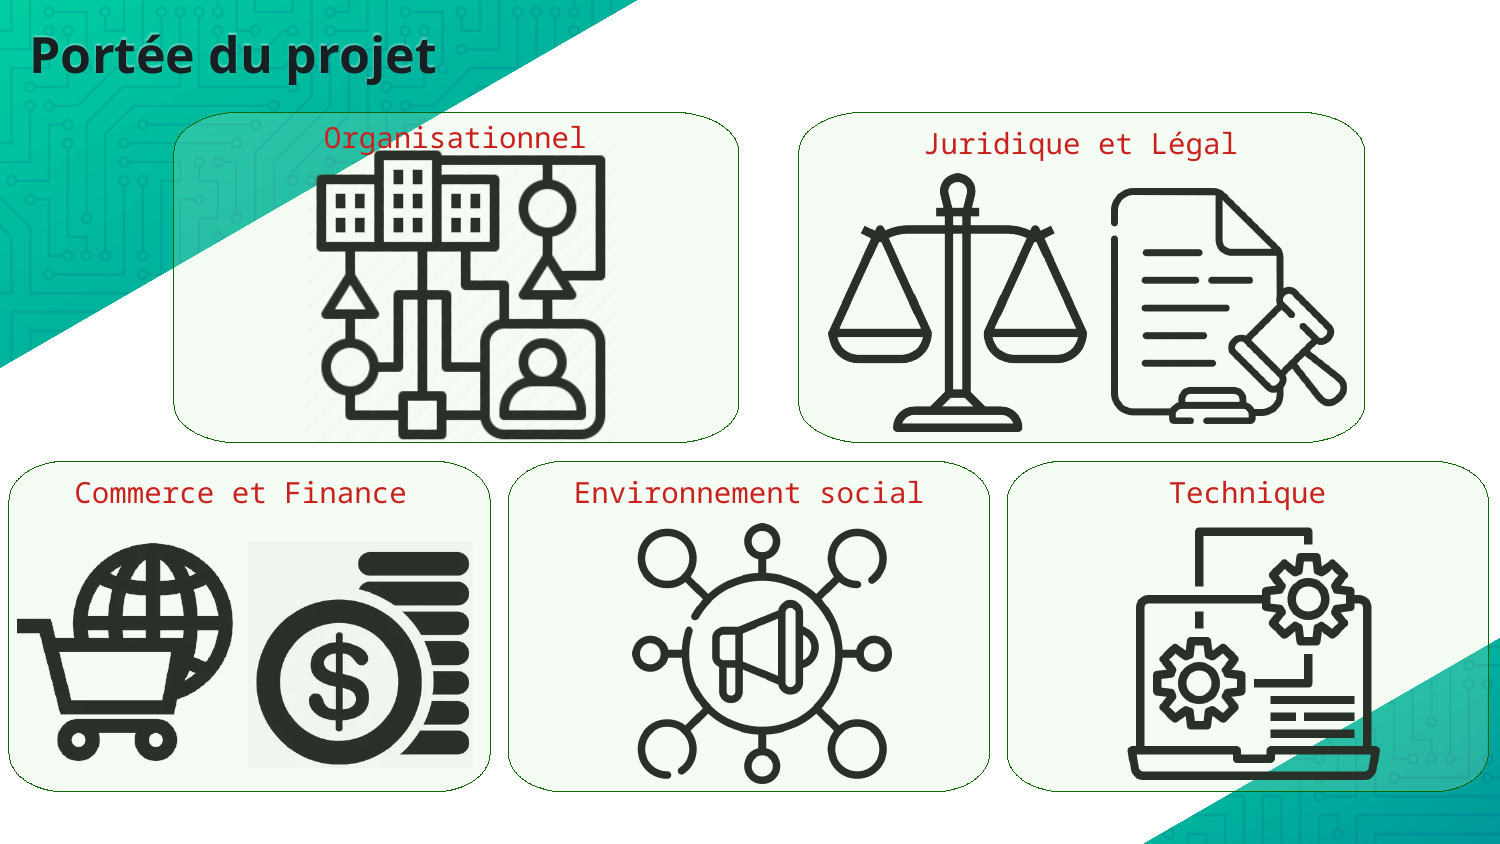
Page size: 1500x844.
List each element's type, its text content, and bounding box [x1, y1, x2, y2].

text_box Juridique et Légal [791, 116, 1371, 172]
text_box [173, 218, 739, 443]
text_box [836, 112, 1327, 116]
picture [307, 443, 615, 449]
text_box Environnement social [508, 464, 990, 515]
text_box Technique [1006, 464, 1489, 515]
text_box Commerce et Finance [8, 464, 491, 515]
title Portée du projet [29, 29, 1347, 88]
text_box [1007, 515, 1489, 792]
text_box [798, 172, 1365, 443]
text_box [8, 515, 491, 792]
text_box [508, 515, 990, 792]
text_box Organisationnel [166, 110, 745, 218]
